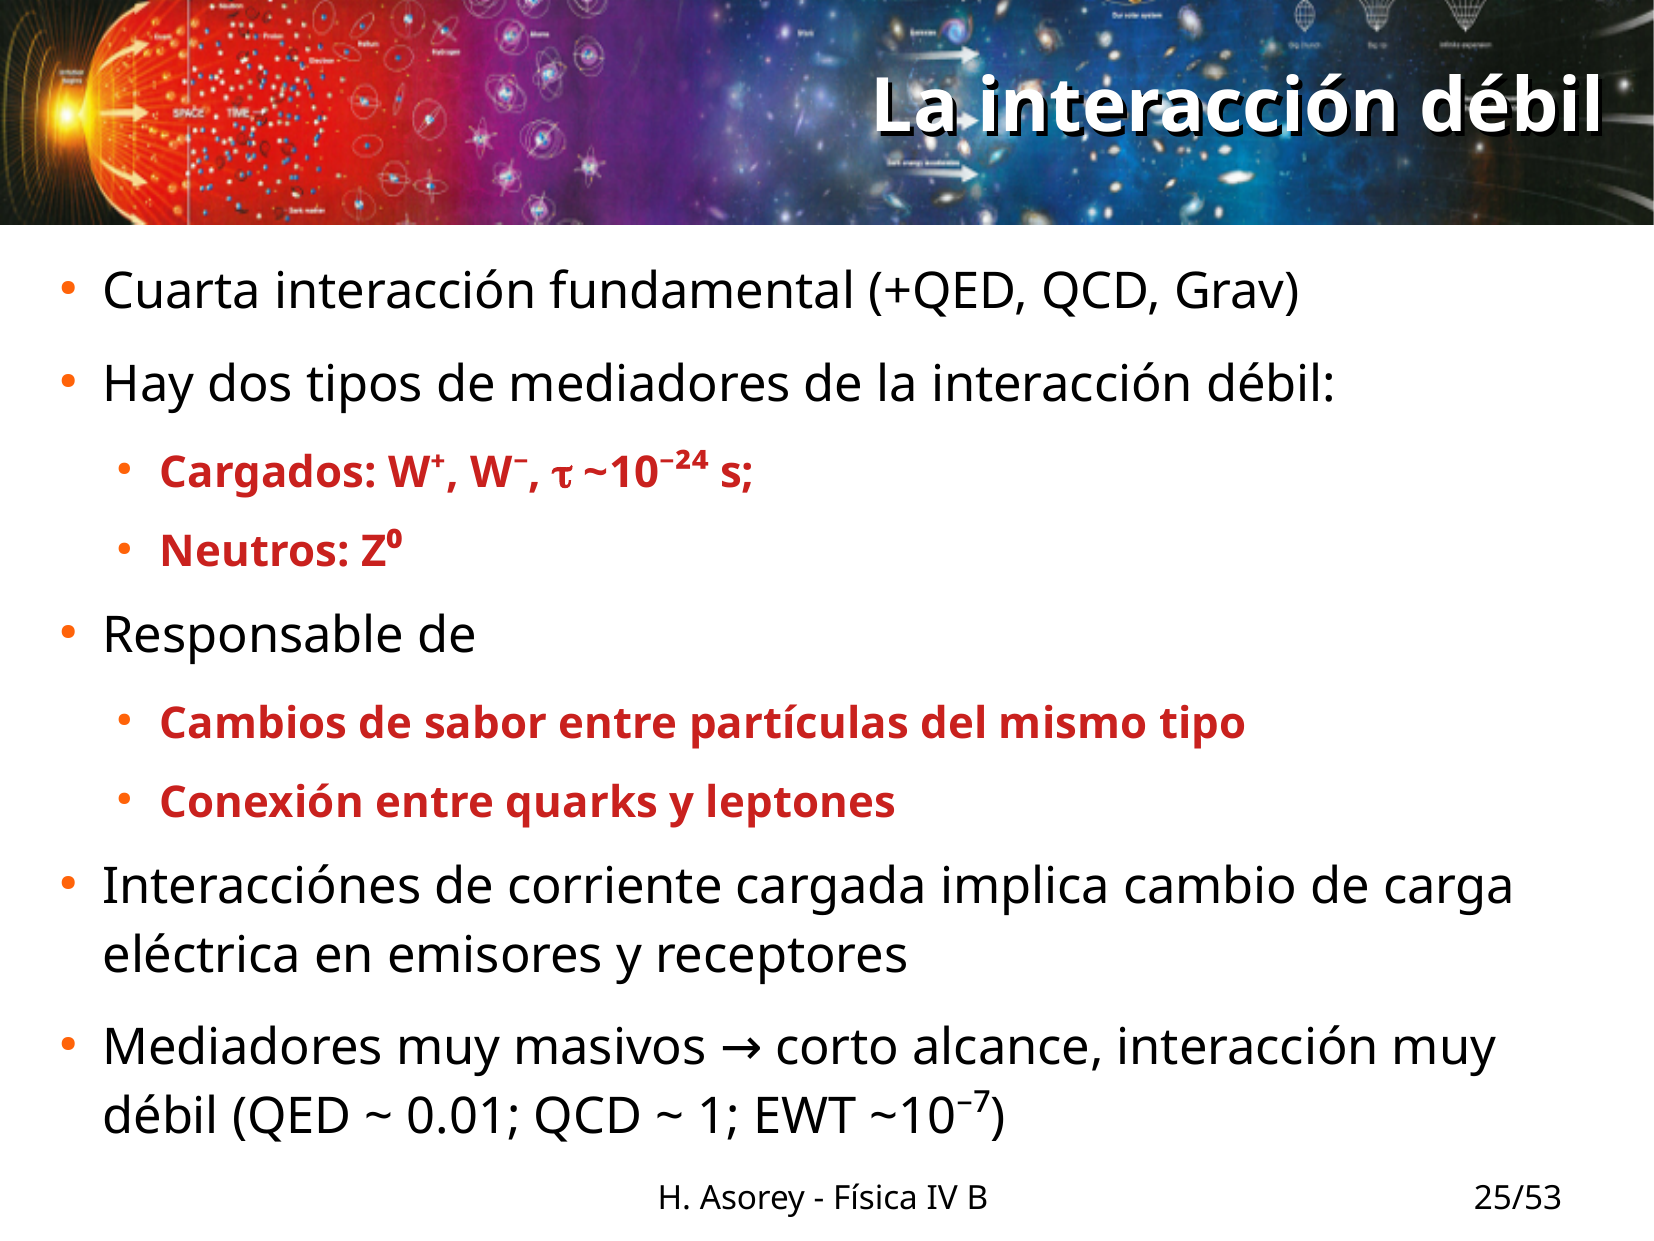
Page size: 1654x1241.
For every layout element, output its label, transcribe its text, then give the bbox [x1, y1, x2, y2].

list Cuarta interacción fundamental (+QED, QCD, Grav) Hay dos tipos de mediadores de la interacción débil: Cargados: W⁺, W⁻, t ~10⁻²⁴ s; Neutros: Z⁰ Responsable de Cambios de sabor entre partículas del mismo tipo Conexión entre quarks y leptones Interacciónes de corriente cargada implica cambio de carga eléctrica en emisores y receptores Mediadores muy masivos → corto alcance, interacción muy débil (QED ~ 0.01; QCD ~ 1; EWT ~10⁻⁷) [45, 255, 1606, 1156]
title La interacción débil [45, 15, 1606, 191]
picture [0, 0, 1654, 225]
